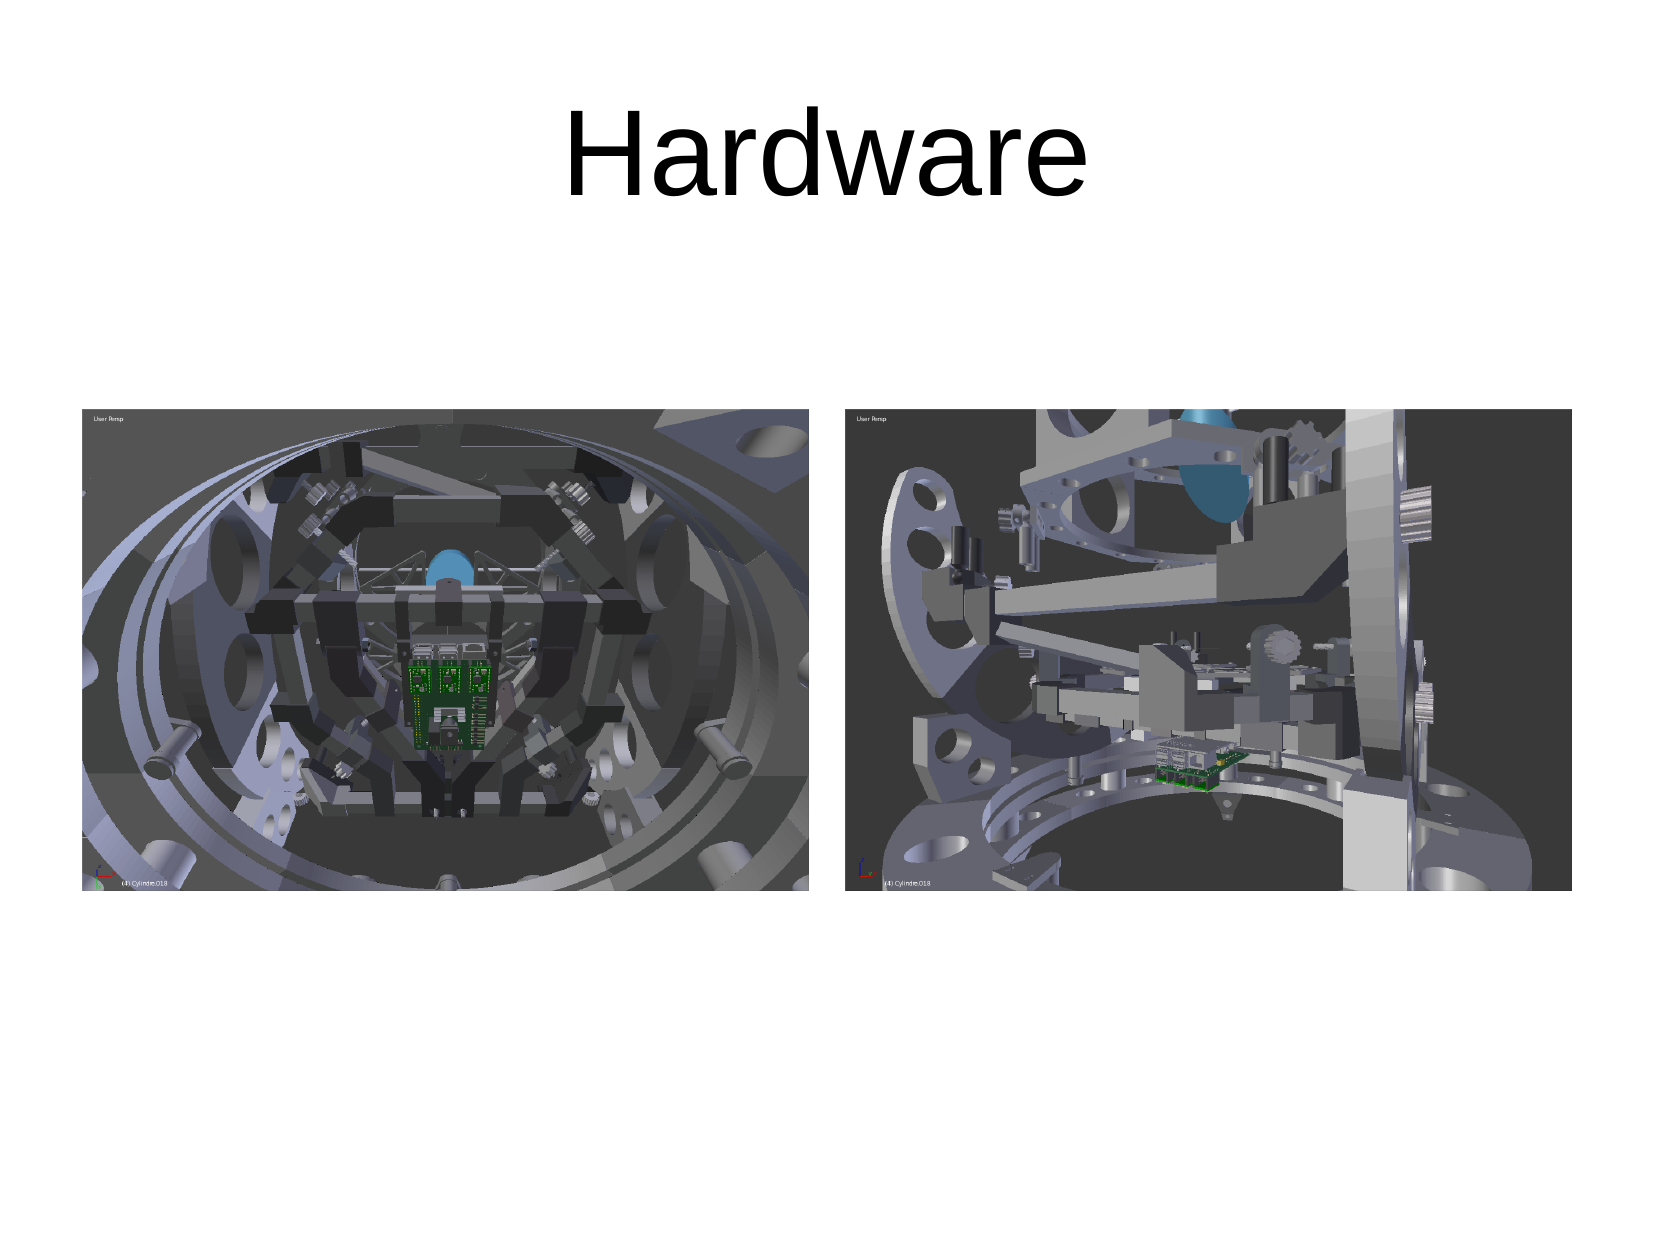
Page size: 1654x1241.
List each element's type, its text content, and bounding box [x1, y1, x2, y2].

picture [845, 409, 1572, 891]
title Hardware [82, 49, 1571, 257]
picture [82, 409, 809, 891]
